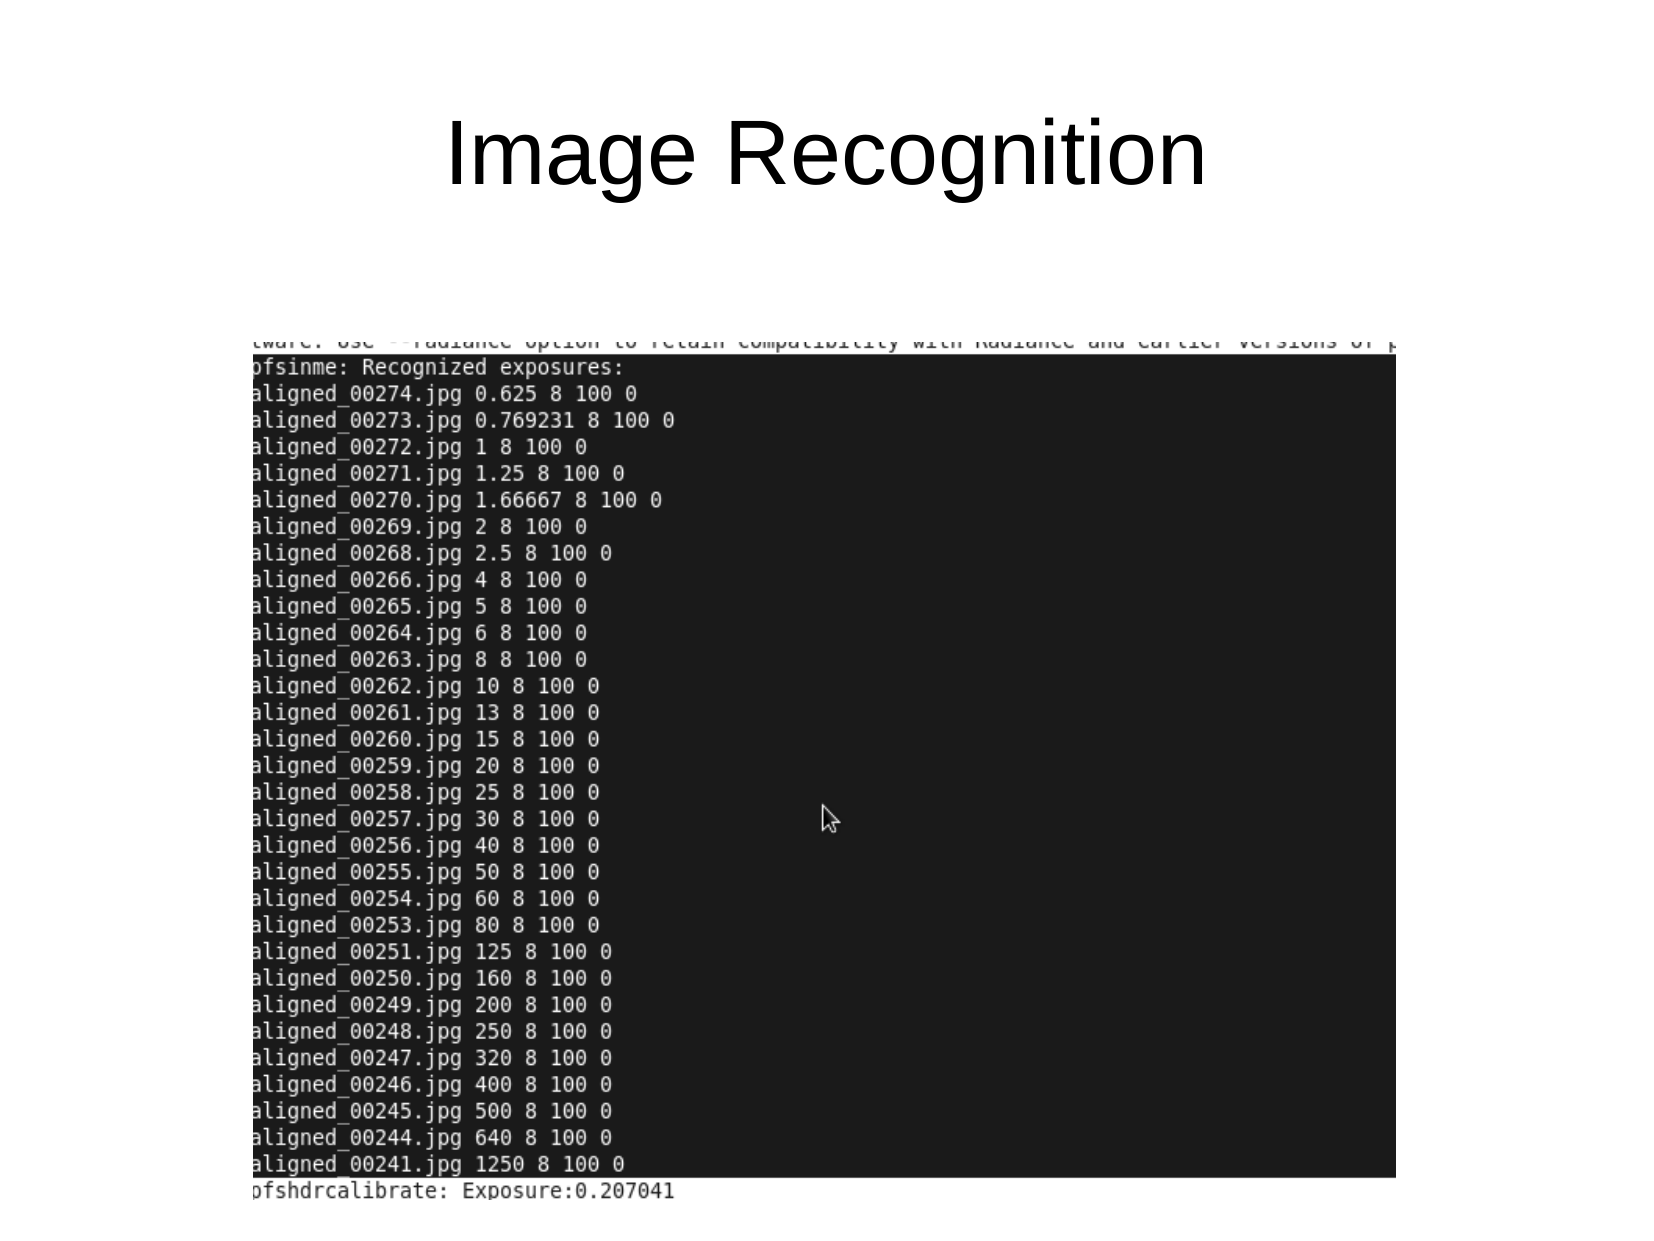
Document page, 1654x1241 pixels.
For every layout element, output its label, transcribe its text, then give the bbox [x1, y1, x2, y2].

title Image Recognition [82, 49, 1571, 257]
picture [253, 342, 1396, 1201]
